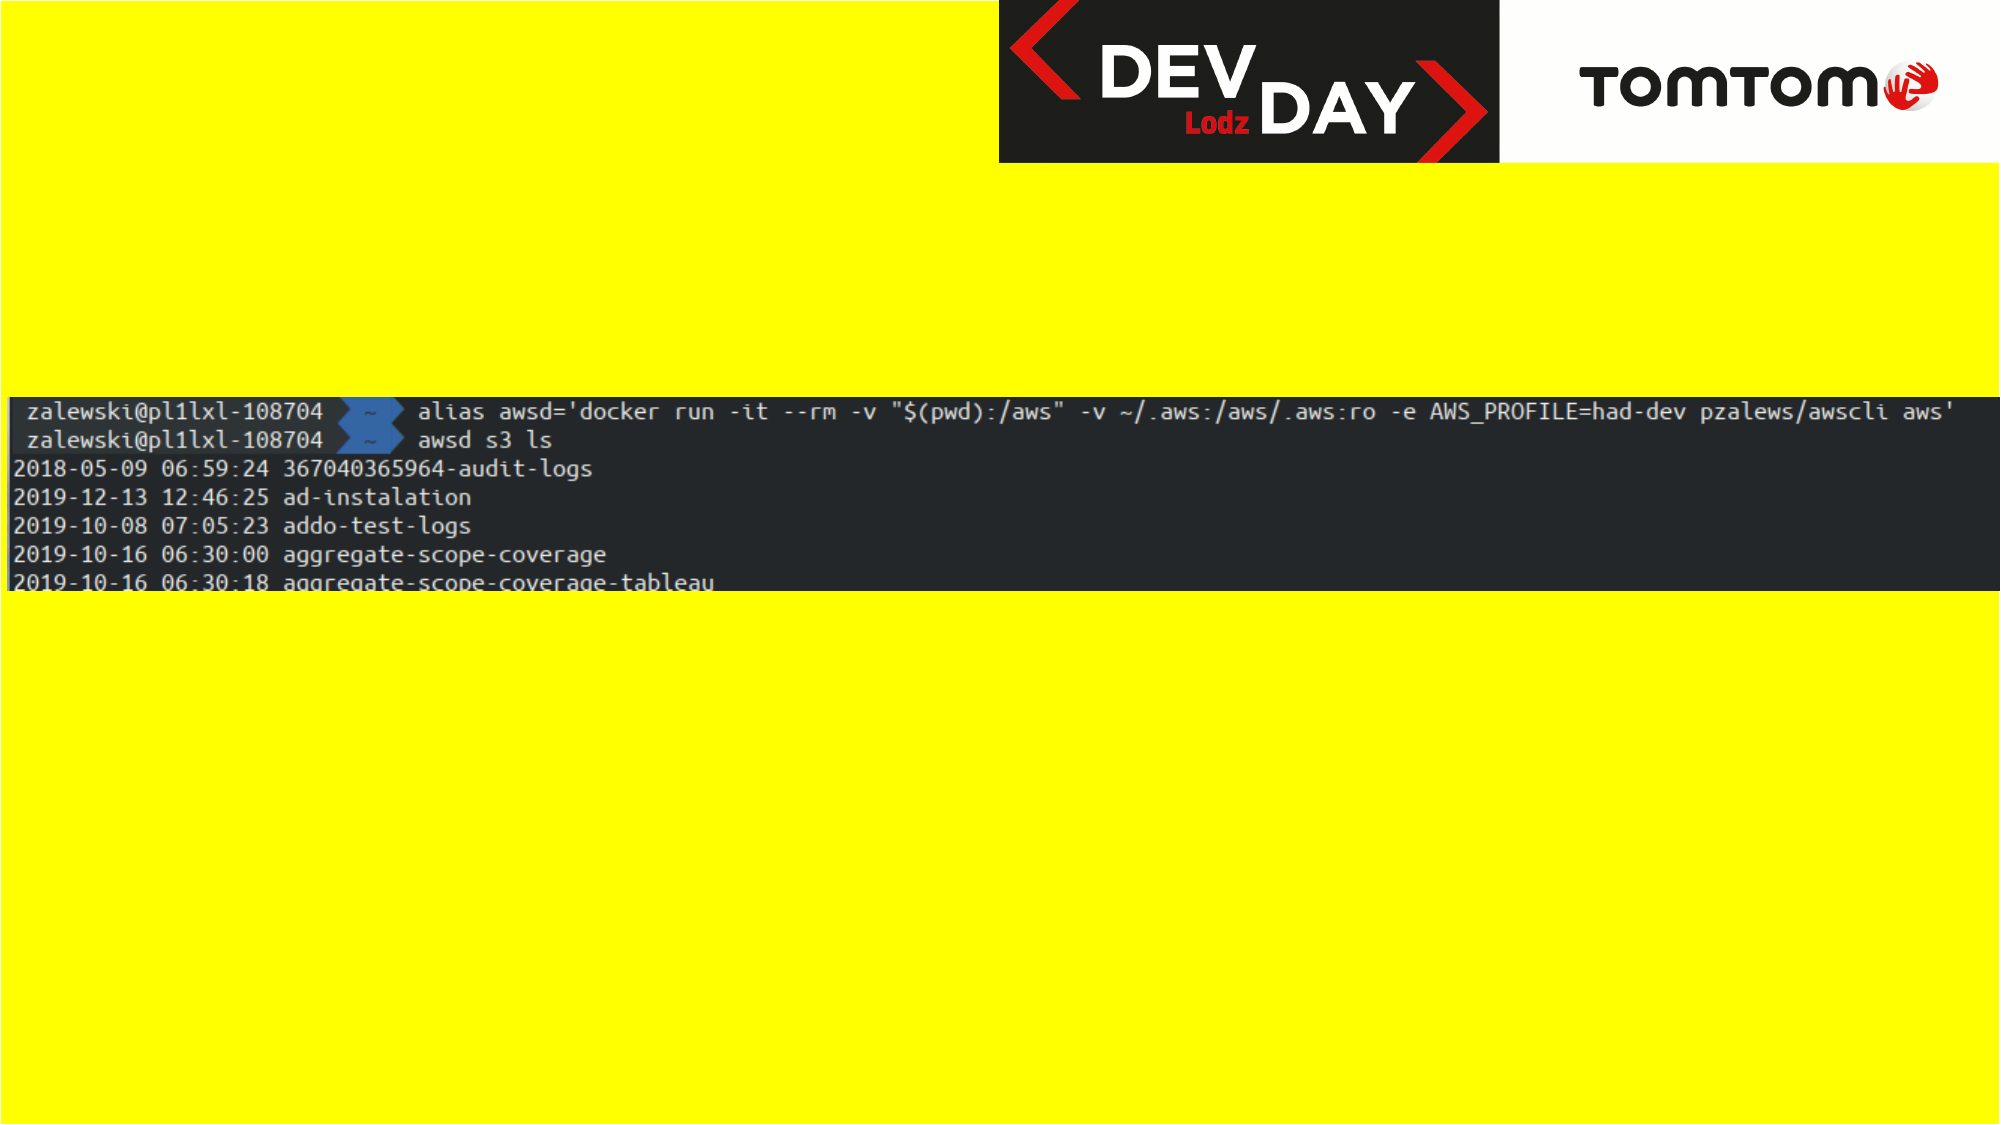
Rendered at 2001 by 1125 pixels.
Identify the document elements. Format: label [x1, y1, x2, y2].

text_box [0, 0, 2000, 1125]
picture [999, 0, 2000, 164]
picture [7, 397, 2000, 591]
